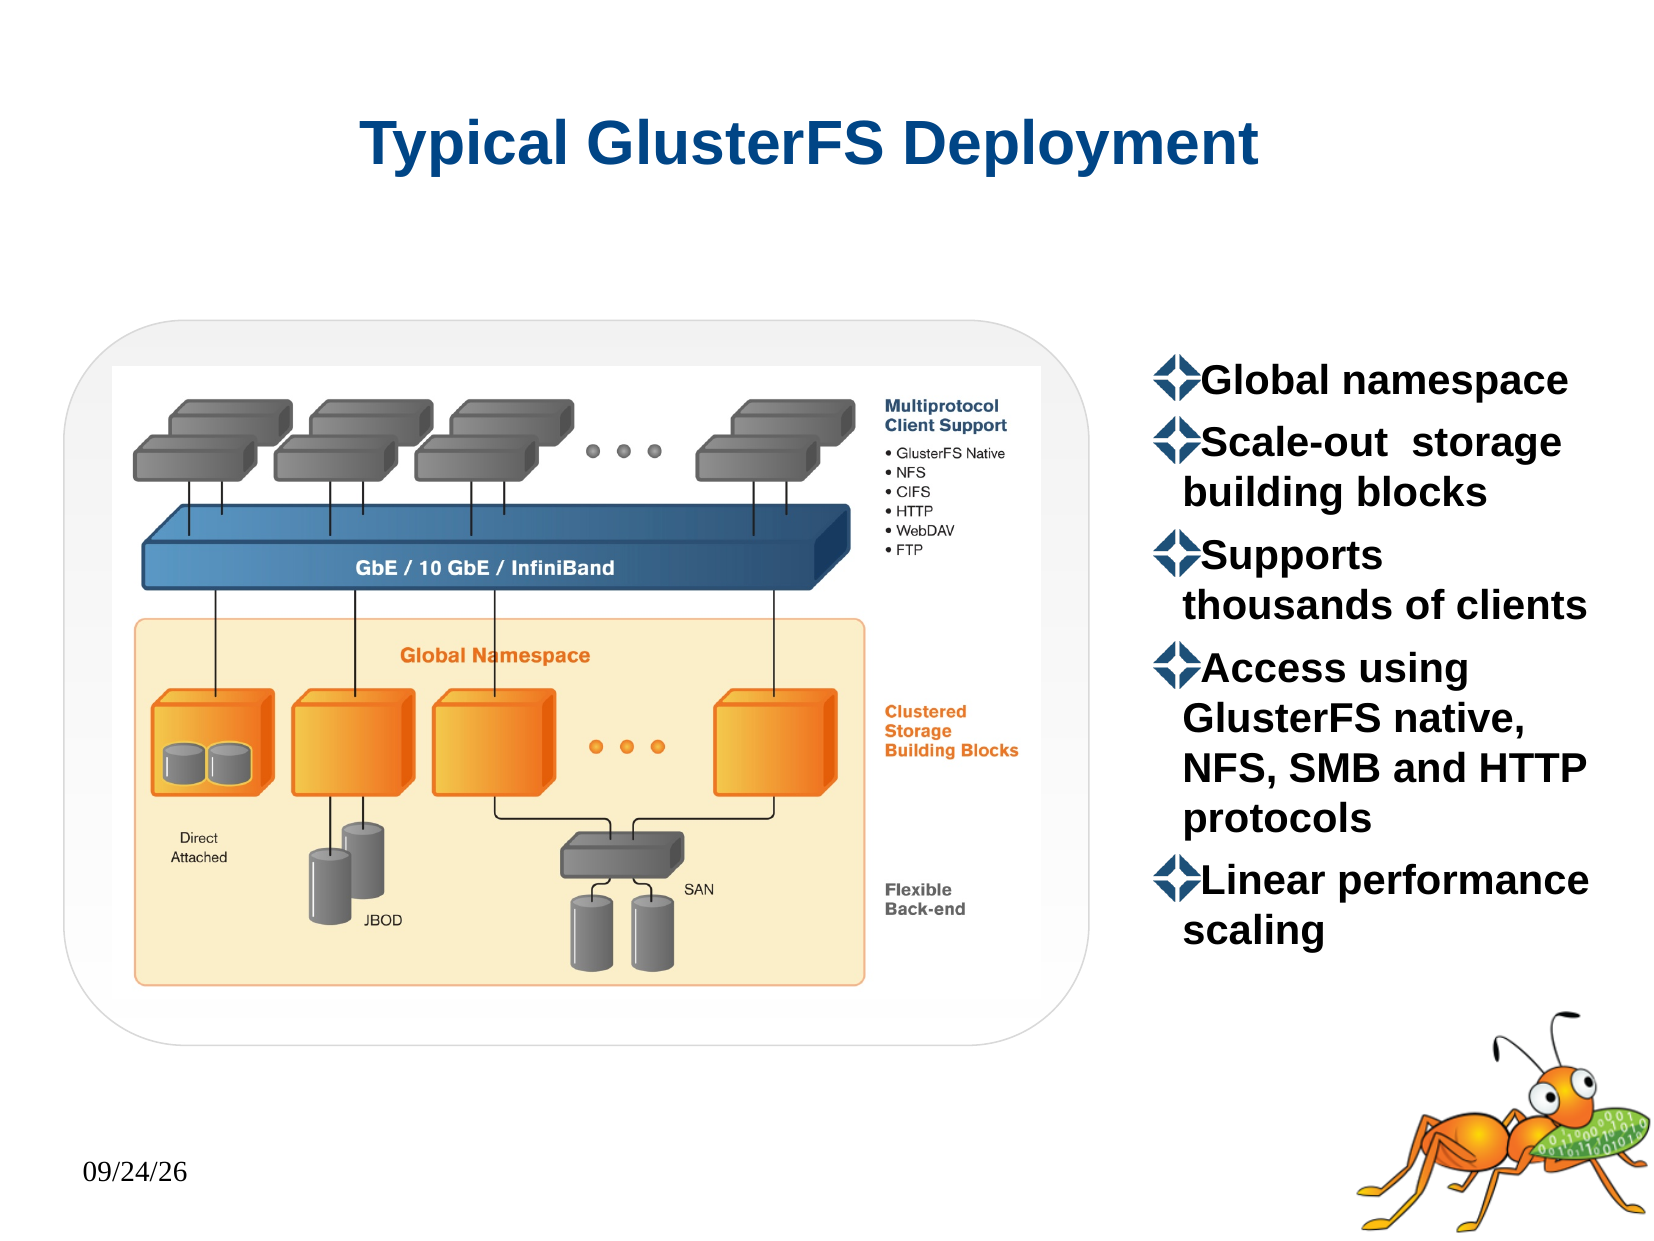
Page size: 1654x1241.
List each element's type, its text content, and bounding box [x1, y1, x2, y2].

picture [112, 366, 1041, 999]
text_box [63, 320, 1089, 1046]
list Global namespace Scale-out storage building blocks Supports thousands of clients Access using GlusterFS native, NFS, SMB and HTTP protocols Linear performance scaling [1138, 345, 1614, 1046]
text_box Typical GlusterFS Deployment [29, 100, 1591, 185]
picture [1353, 1009, 1654, 1235]
